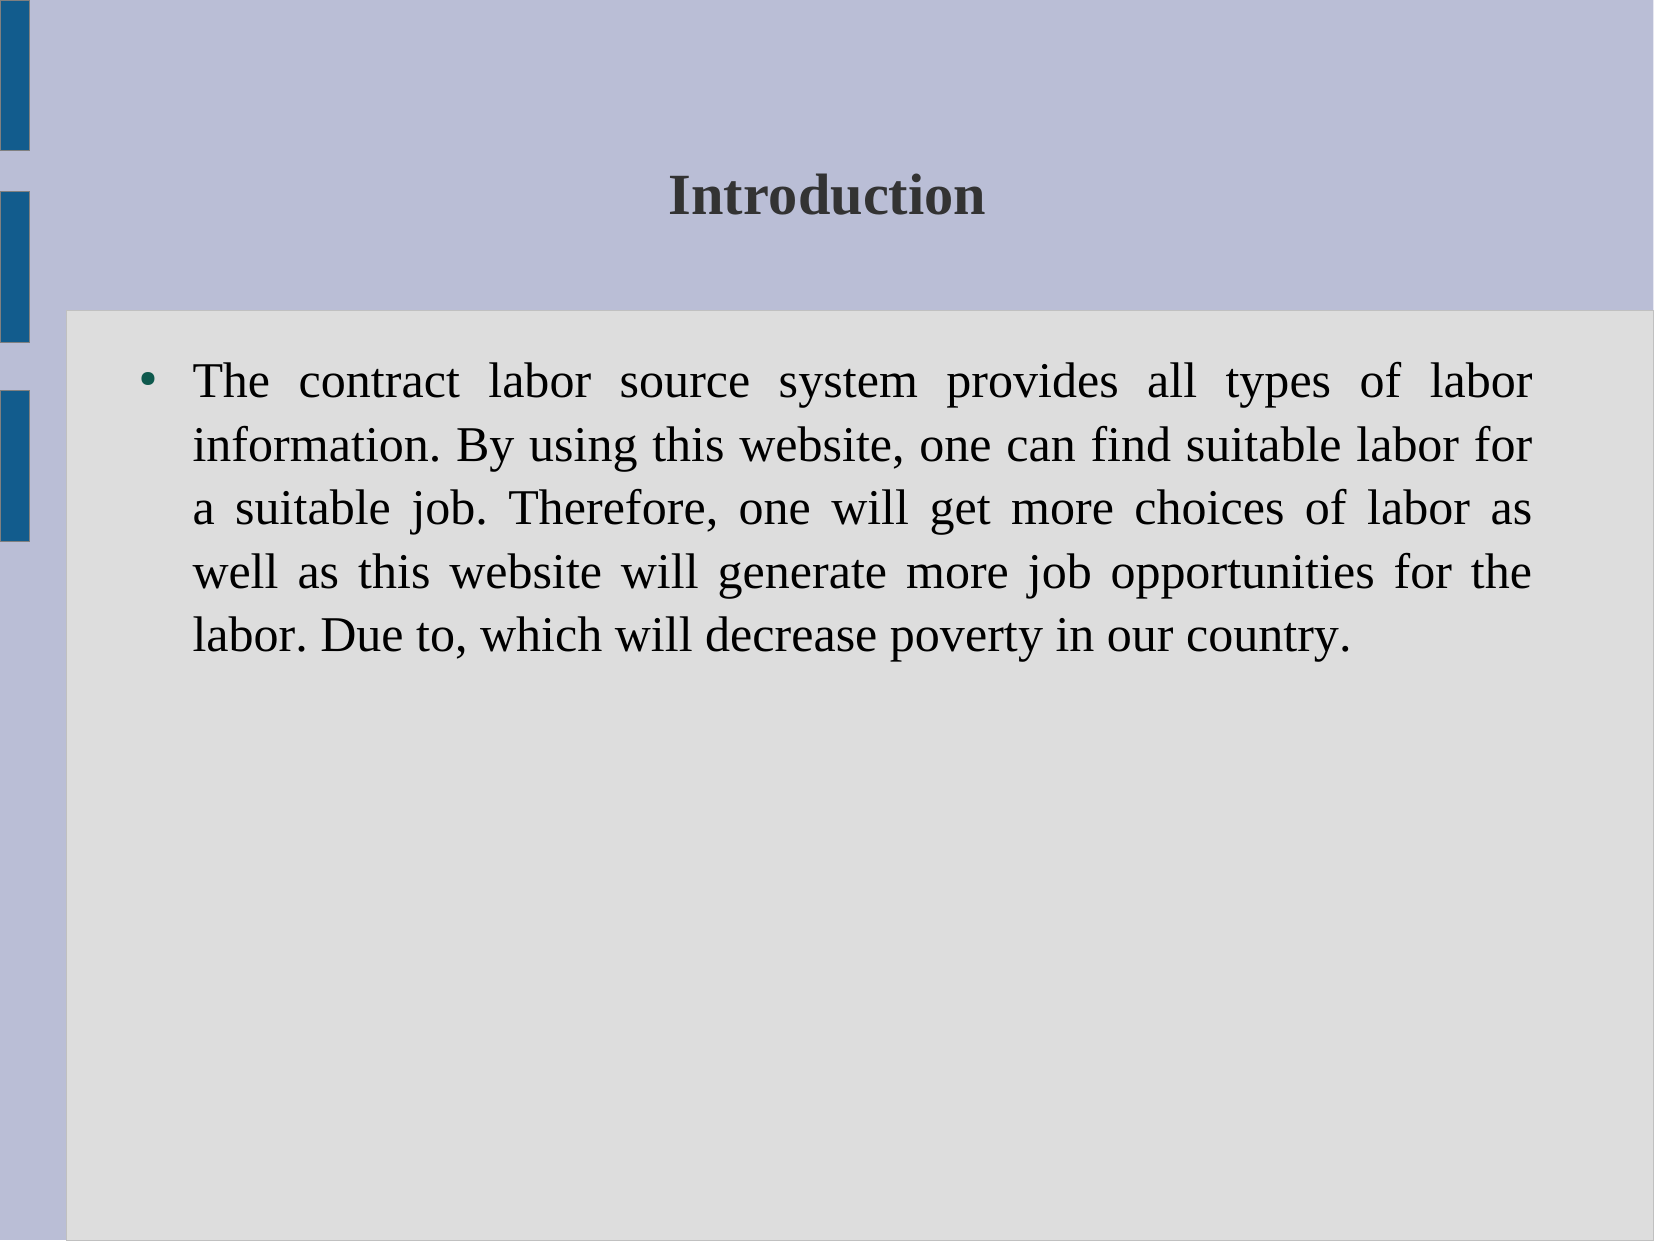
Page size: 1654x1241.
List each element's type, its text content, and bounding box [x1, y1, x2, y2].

list The contract labor source system provides all types of labor information. By using this website, one can find suitable labor for a suitable job. Therefore, one will get more choices of labor as well as this website will generate more job opportunities for the labor. Due to, which will decrease poverty in our country. [121, 344, 1534, 1127]
title Introduction [121, 91, 1534, 299]
